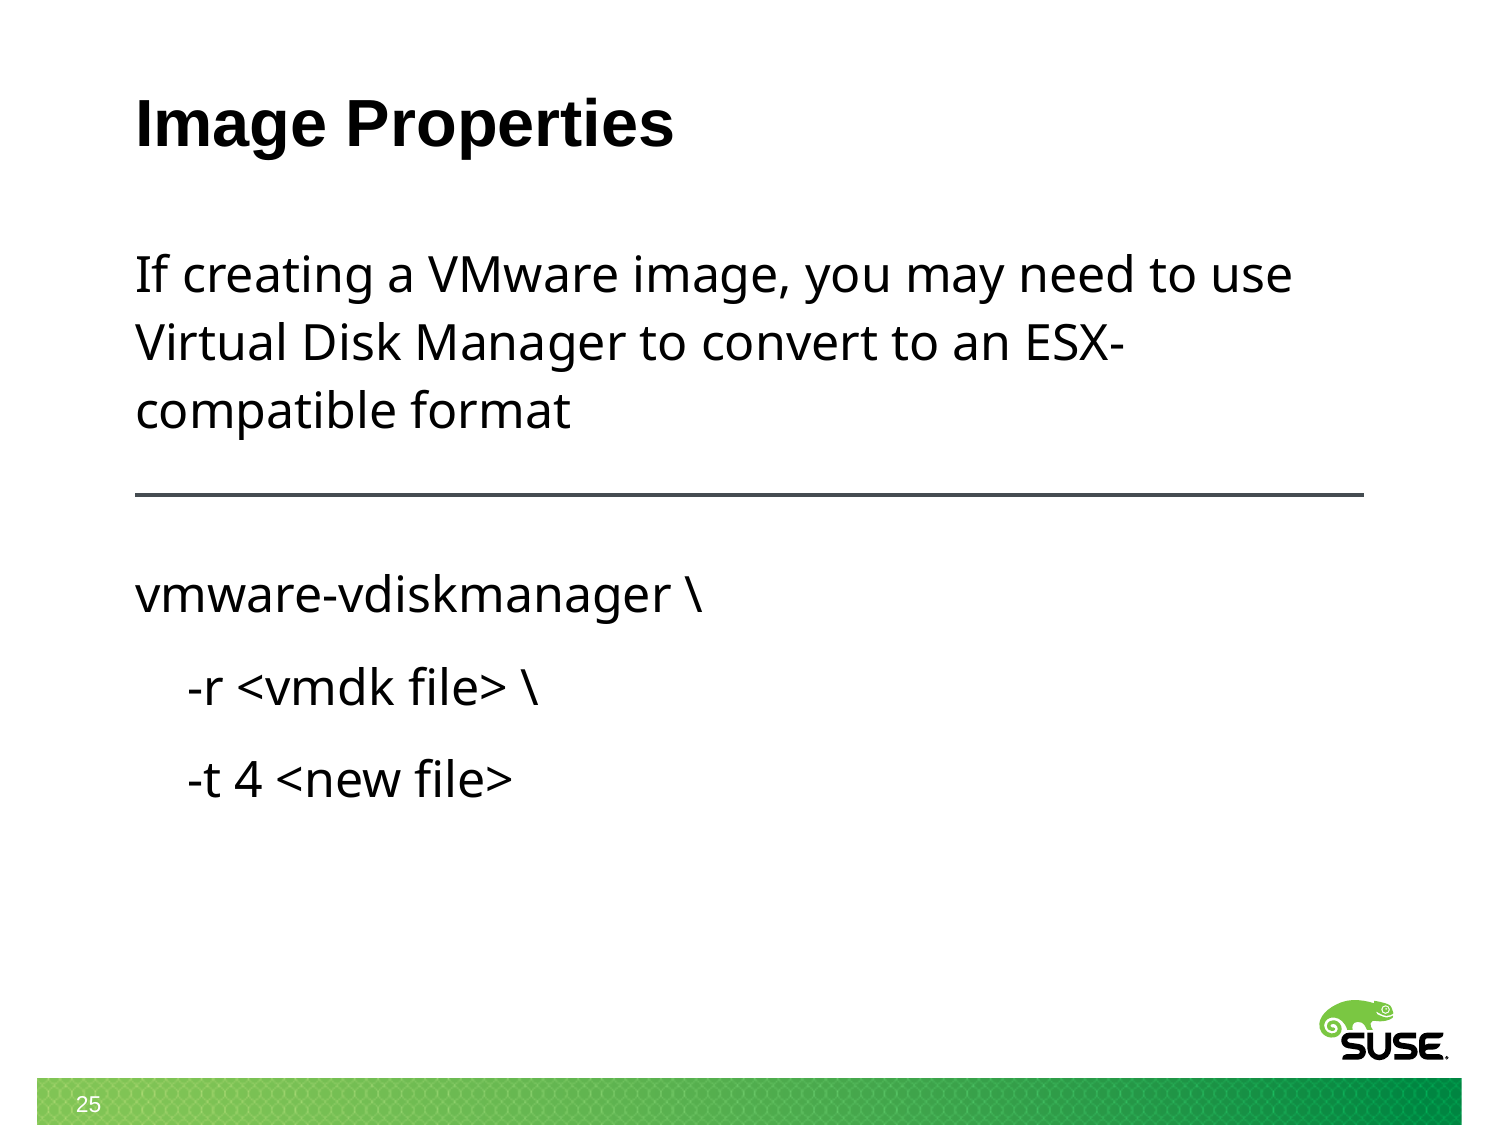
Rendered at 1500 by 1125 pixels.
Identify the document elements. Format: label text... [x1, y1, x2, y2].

list If creating a VMware image, you may need to use Virtual Disk Manager to convert to an ESX-compatible format vmware-vdiskmanager \ -r <vmdk file> \ -t 4 <new file> [135, 238, 1372, 1021]
title Image Properties [135, 41, 1372, 204]
picture [37, 1078, 1462, 1125]
